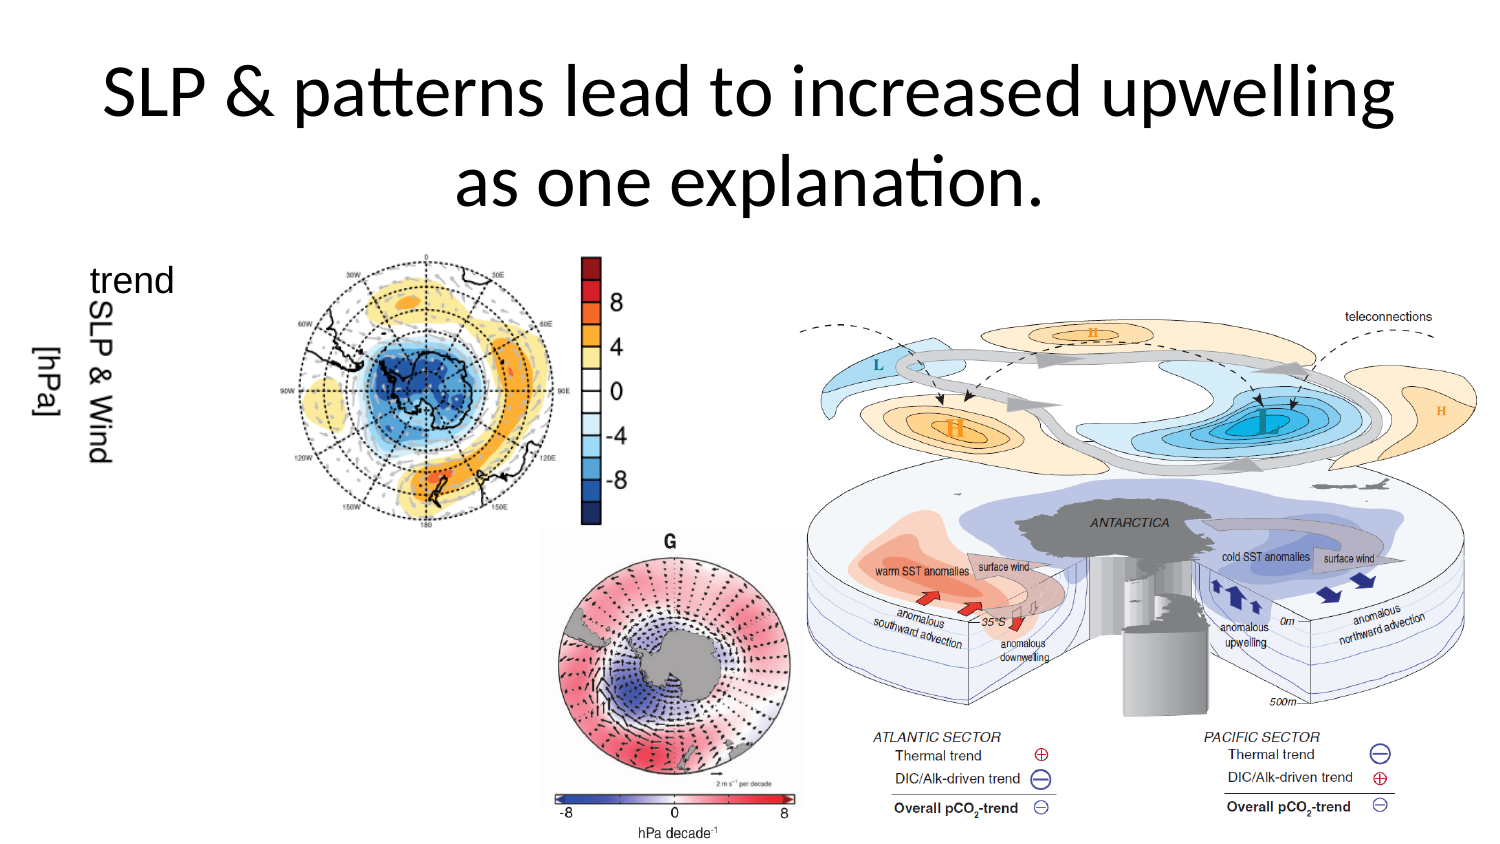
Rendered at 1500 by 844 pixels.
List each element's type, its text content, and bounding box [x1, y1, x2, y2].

picture [15, 252, 1484, 844]
title SLP & patterns lead to increased upwelling as one explanation. [75, 33, 1426, 175]
text_box trend [75, 252, 211, 310]
